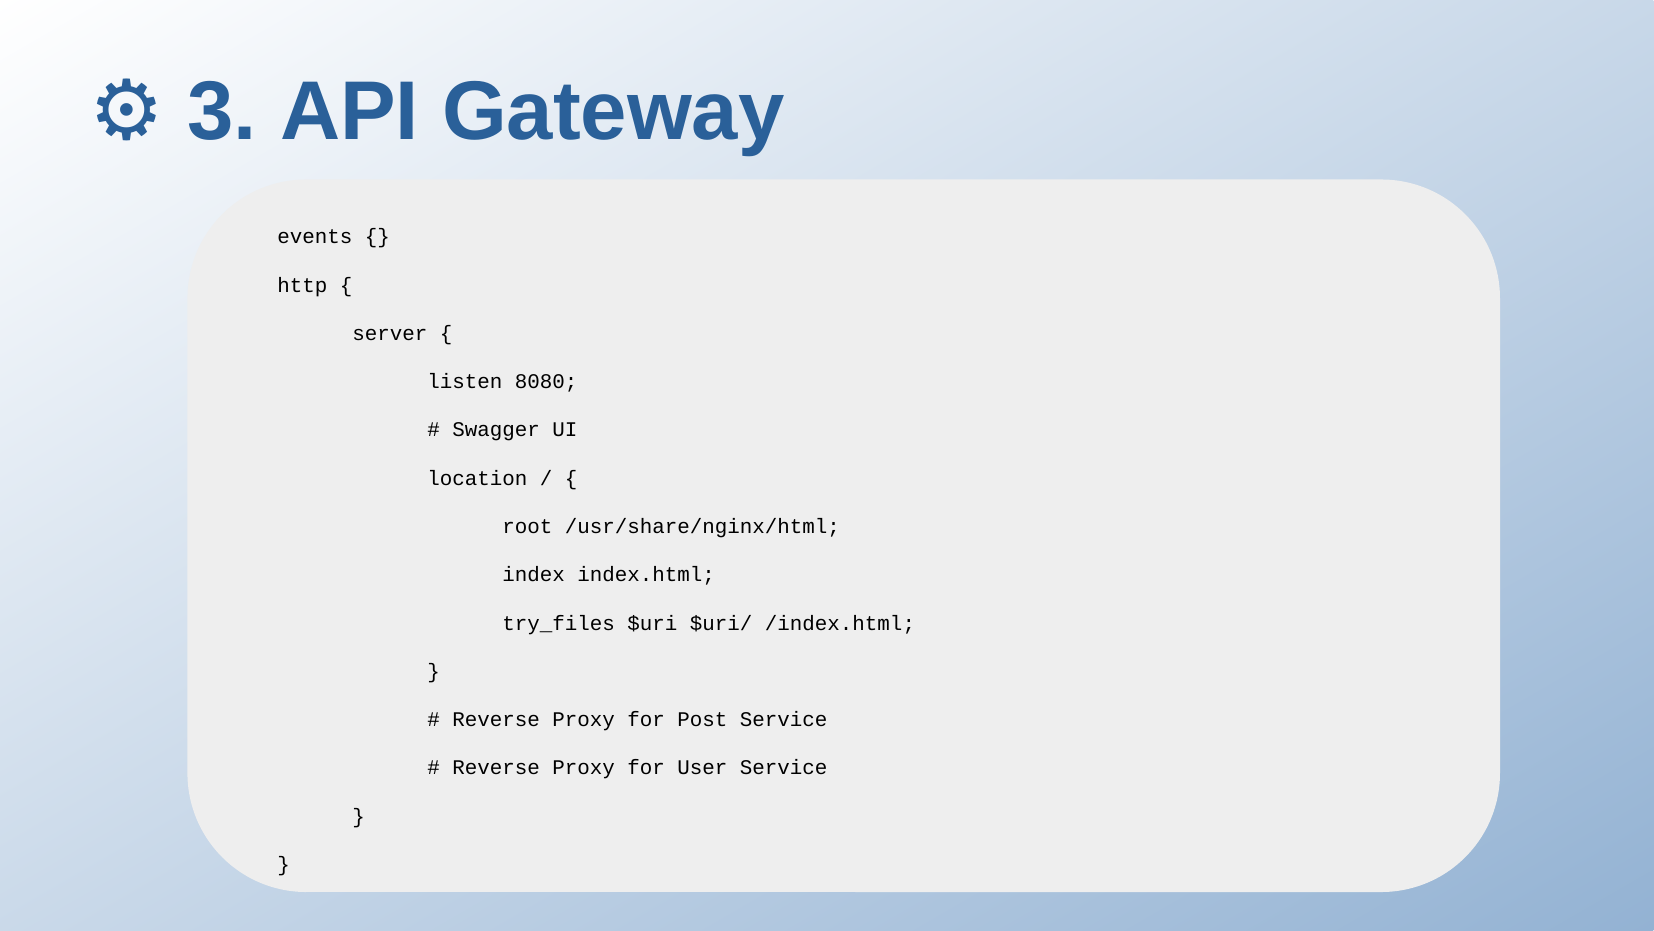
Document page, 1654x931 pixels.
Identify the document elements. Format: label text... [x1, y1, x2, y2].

text_box [187, 179, 1501, 893]
text_box events {} http { server { listen 8080; # Swagger UI location / { root /usr/share/nginx/html; index index.html; try_files $uri $uri/ /index.html; } # Reverse Proxy for Post Service # Reverse Proxy for User Service } } [262, 219, 1388, 886]
text_box ⚙️ 3. API Gateway [75, 57, 1613, 188]
